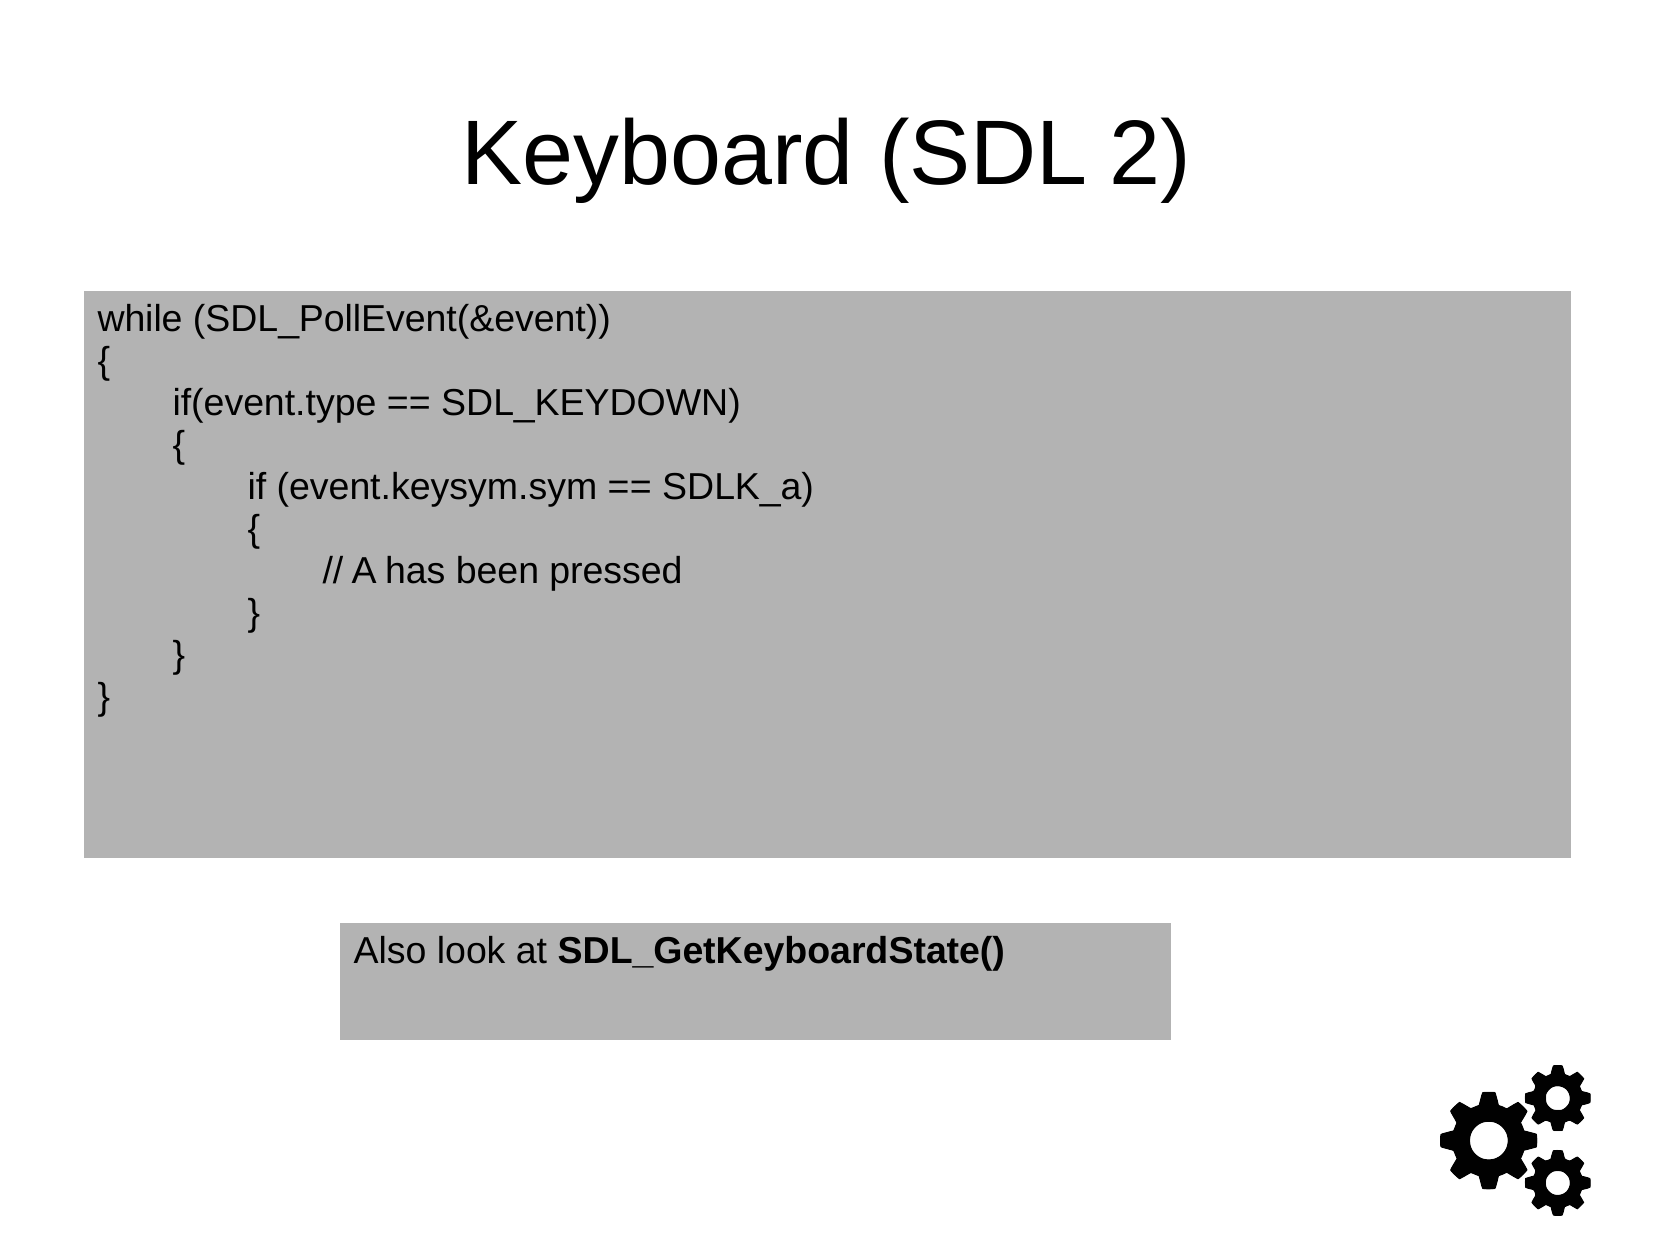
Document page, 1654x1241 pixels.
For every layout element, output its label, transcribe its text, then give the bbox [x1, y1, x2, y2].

title Keyboard (SDL 2) [82, 49, 1571, 257]
picture [1440, 1065, 1591, 1216]
table_header Also look at SDL_GetKeyboardState() [340, 923, 1171, 1040]
table_header while (SDL_PollEvent(&event)) { if(event.type == SDL_KEYDOWN) { if (event.keysym.sym == SDLK_a) { // A has been pressed } } } [84, 291, 1571, 858]
